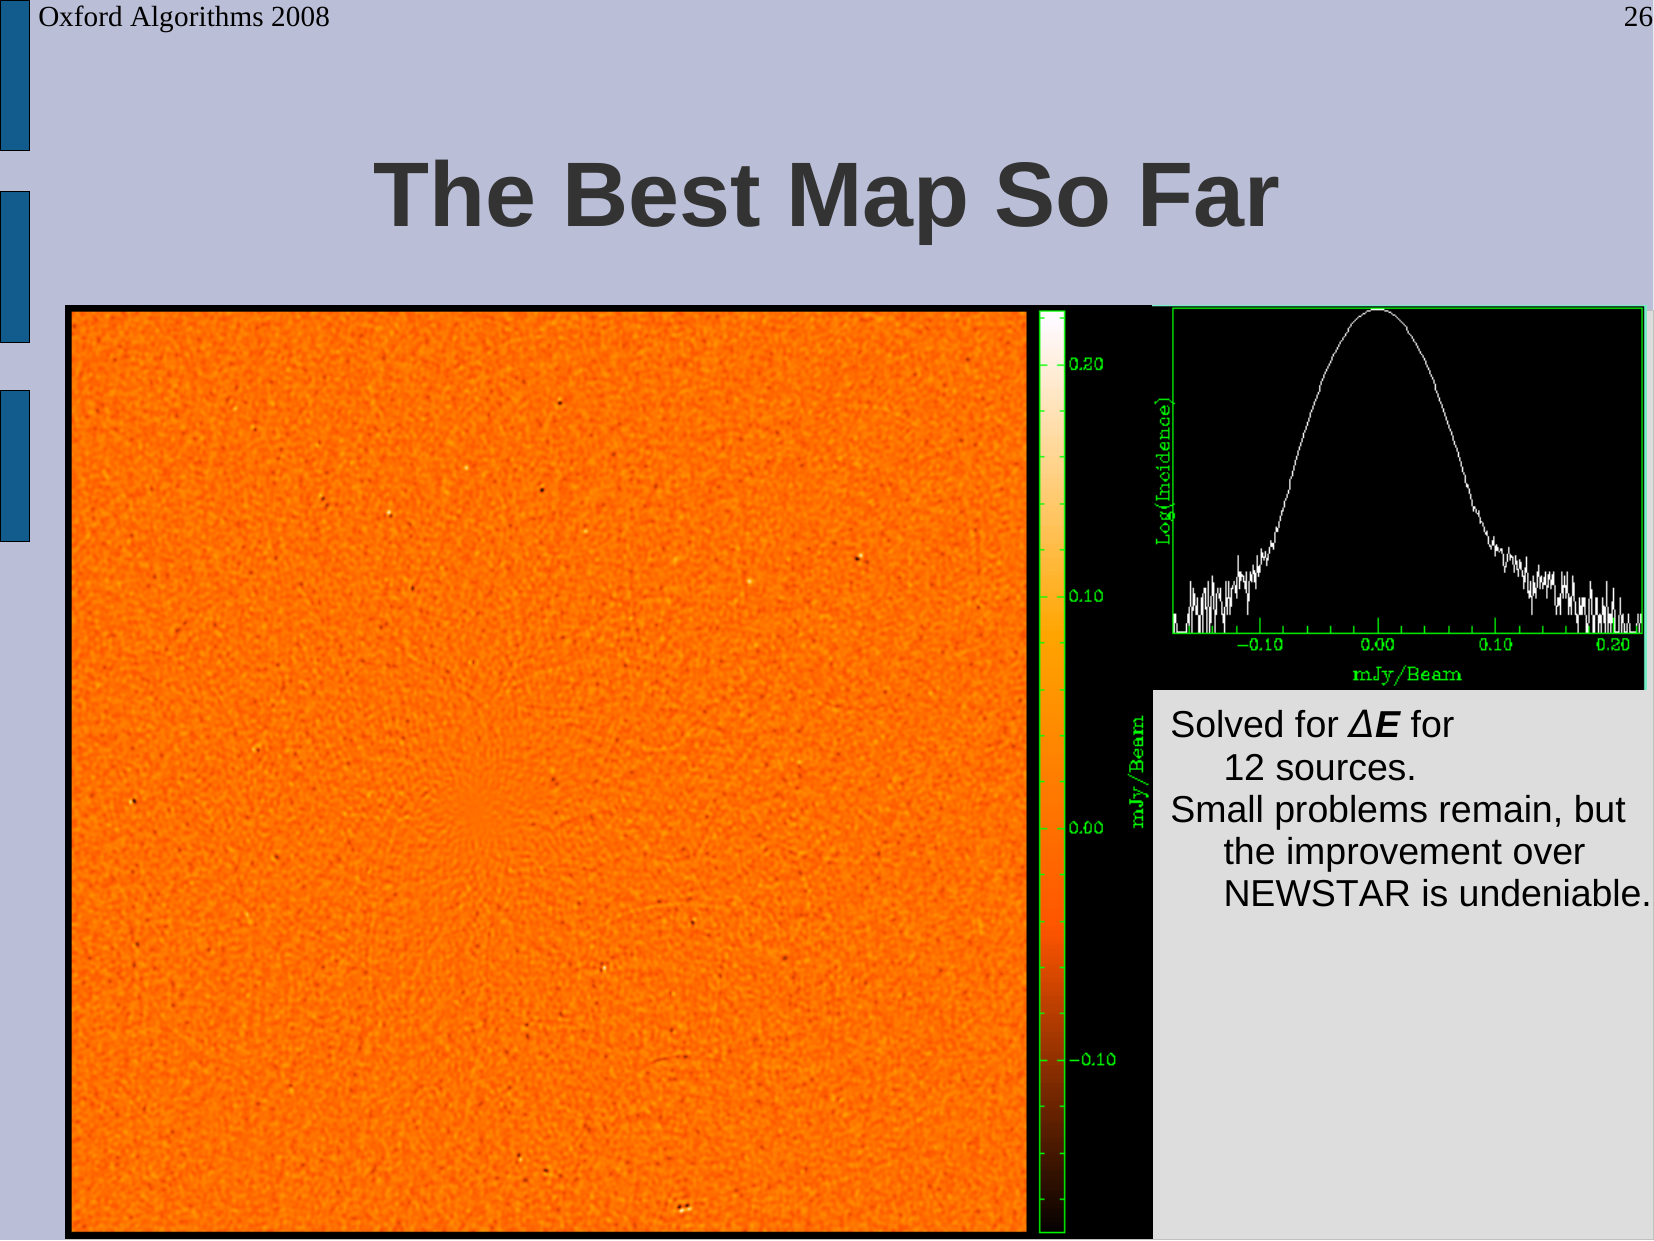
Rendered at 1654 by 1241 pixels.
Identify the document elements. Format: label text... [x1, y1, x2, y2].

list Solved for ΔE for 12 sources. Small problems remain, but the improvement over NEWSTAR is undeniable. [1152, 703, 1654, 1163]
picture [65, 305, 1647, 1239]
title The Best Map So Far [121, 91, 1534, 299]
